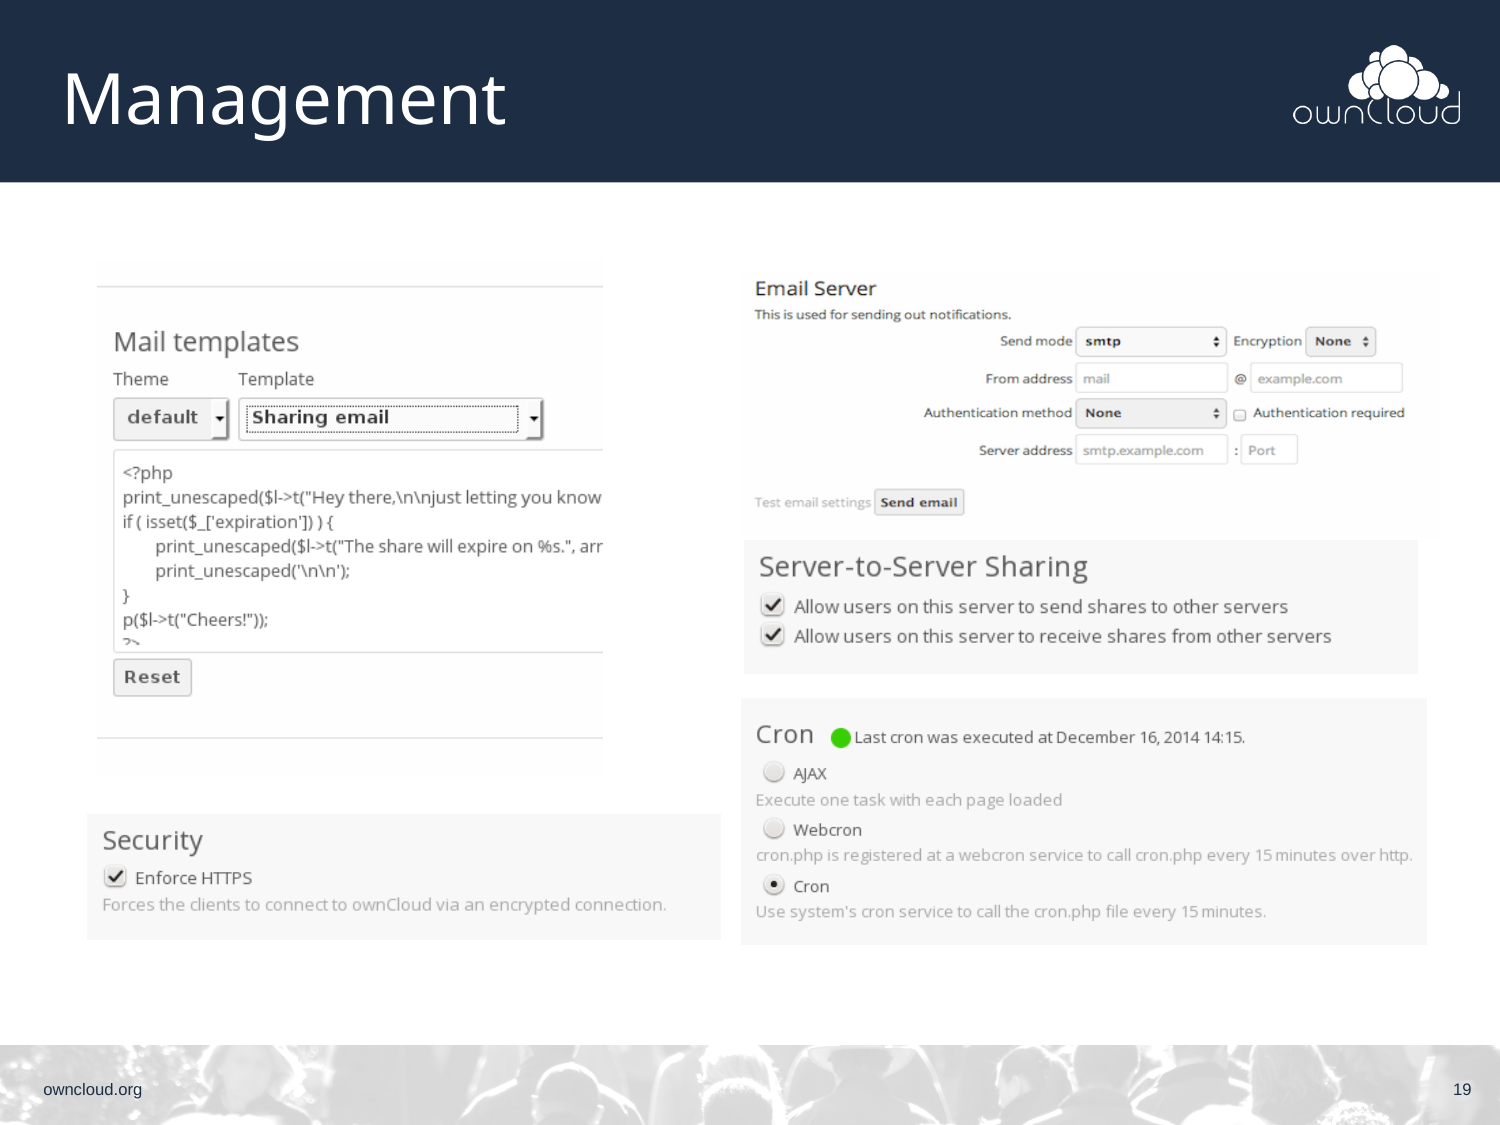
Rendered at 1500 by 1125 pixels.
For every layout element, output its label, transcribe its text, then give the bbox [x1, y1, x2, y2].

picture [87, 814, 721, 940]
picture [741, 271, 1441, 538]
picture [1293, 45, 1460, 124]
picture [0, 1045, 1500, 1125]
title Management [46, 5, 1258, 187]
picture [744, 540, 1418, 674]
picture [741, 698, 1427, 945]
picture [97, 259, 603, 777]
